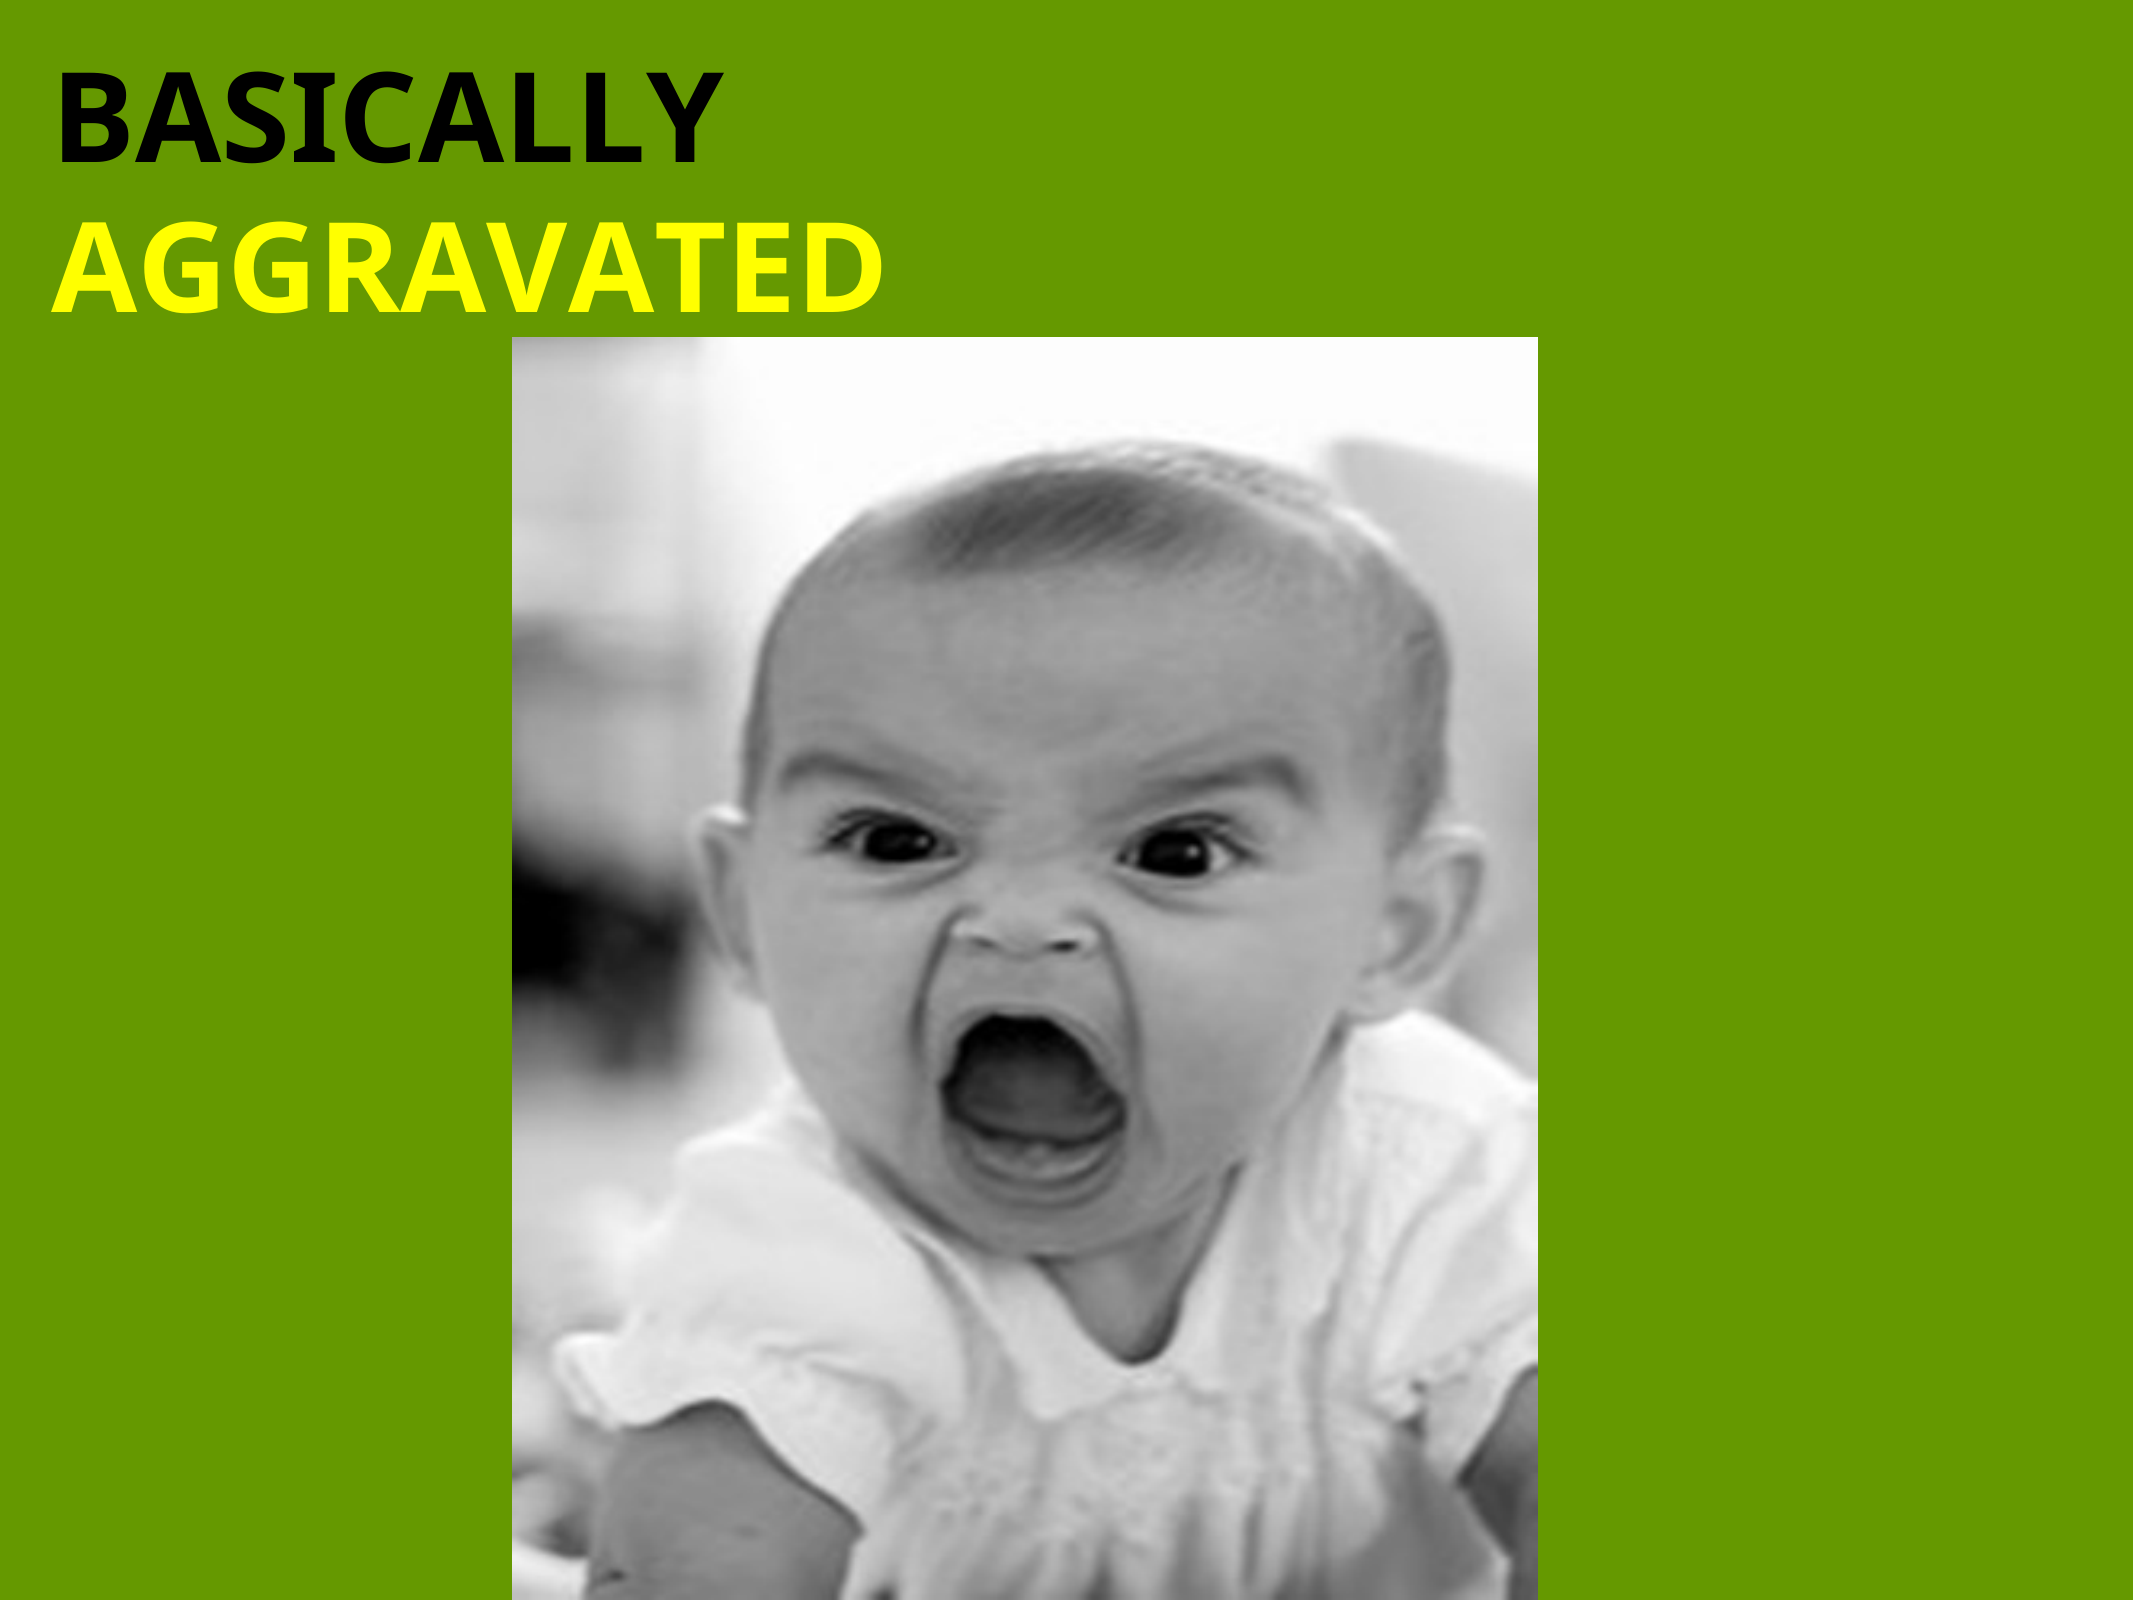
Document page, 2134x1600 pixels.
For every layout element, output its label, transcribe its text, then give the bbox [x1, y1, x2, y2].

text_box BASICALLY AGGRAVATED [41, 37, 2063, 413]
picture [512, 337, 1538, 1600]
